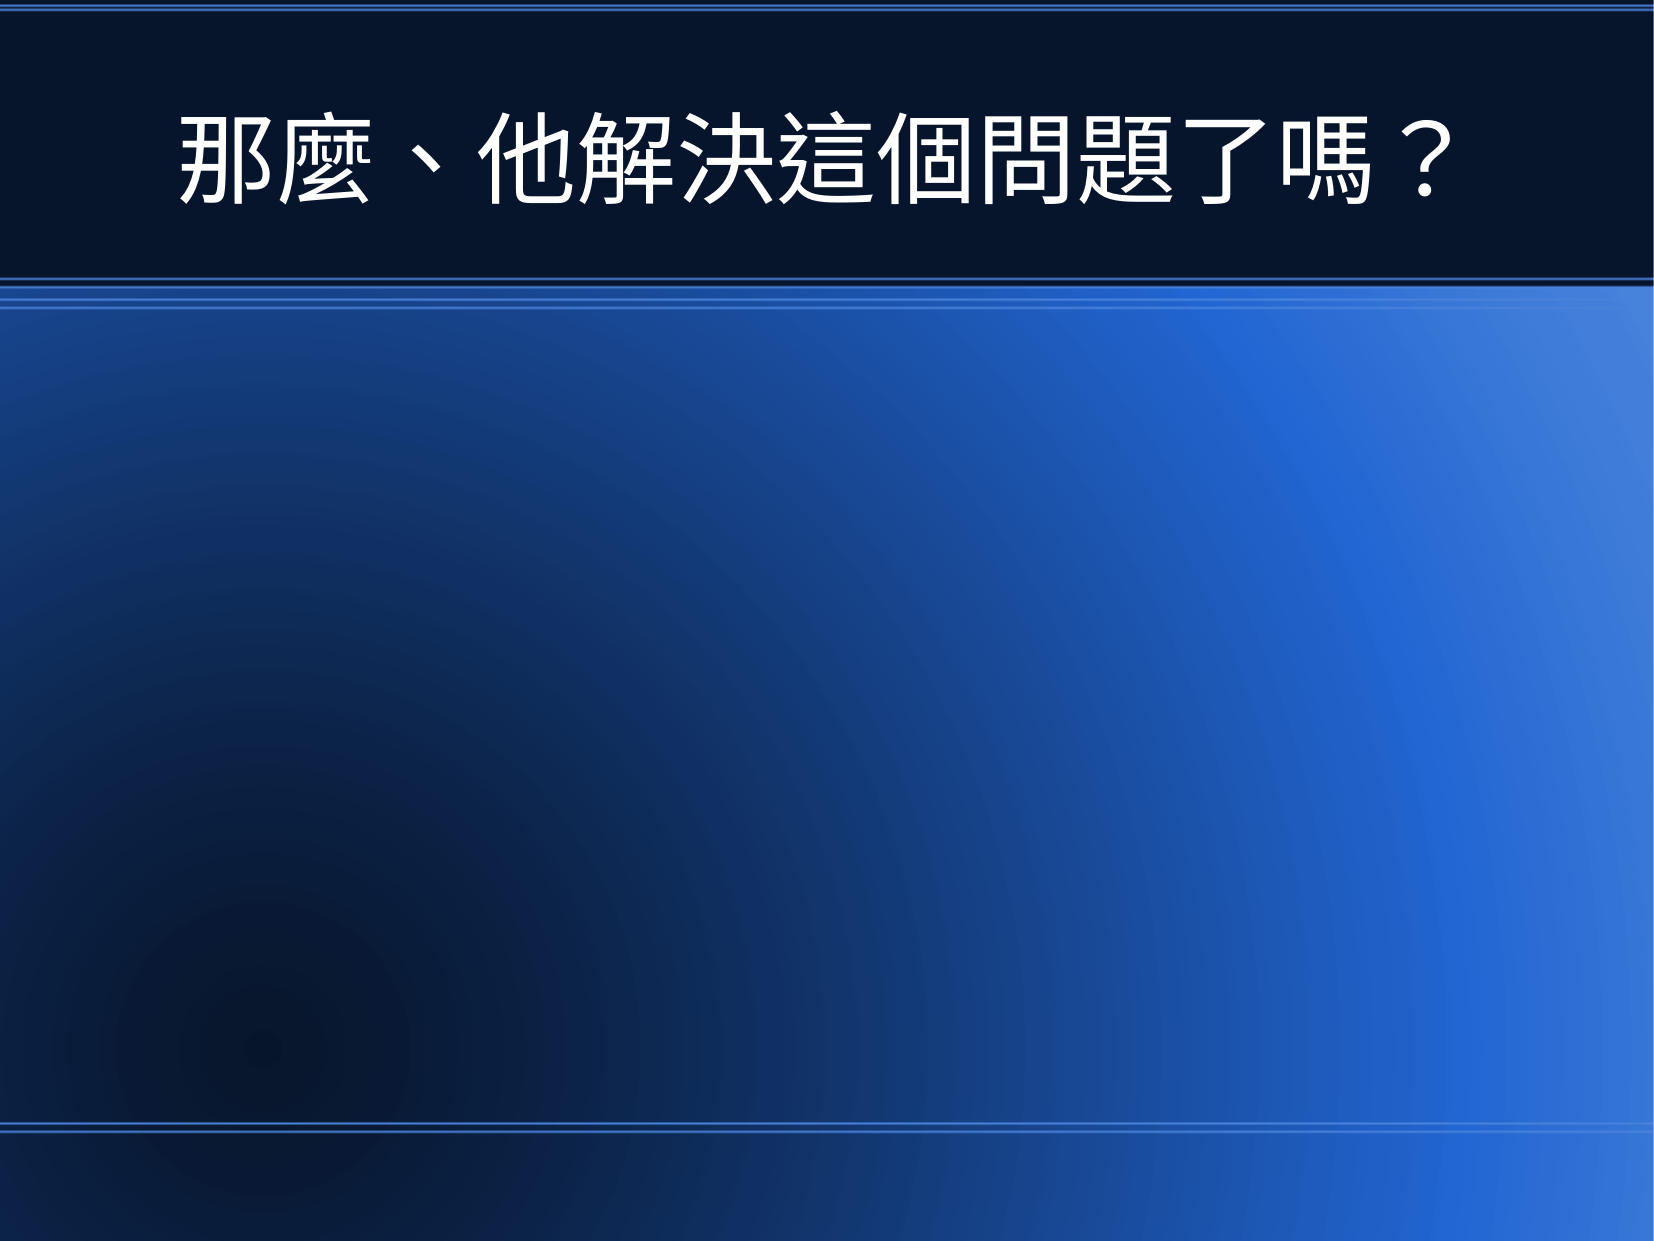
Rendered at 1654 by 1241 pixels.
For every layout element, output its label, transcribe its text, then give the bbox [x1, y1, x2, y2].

title 那麼、他解決這個問題了嗎？ [82, 49, 1571, 257]
picture [0, 0, 1654, 1241]
